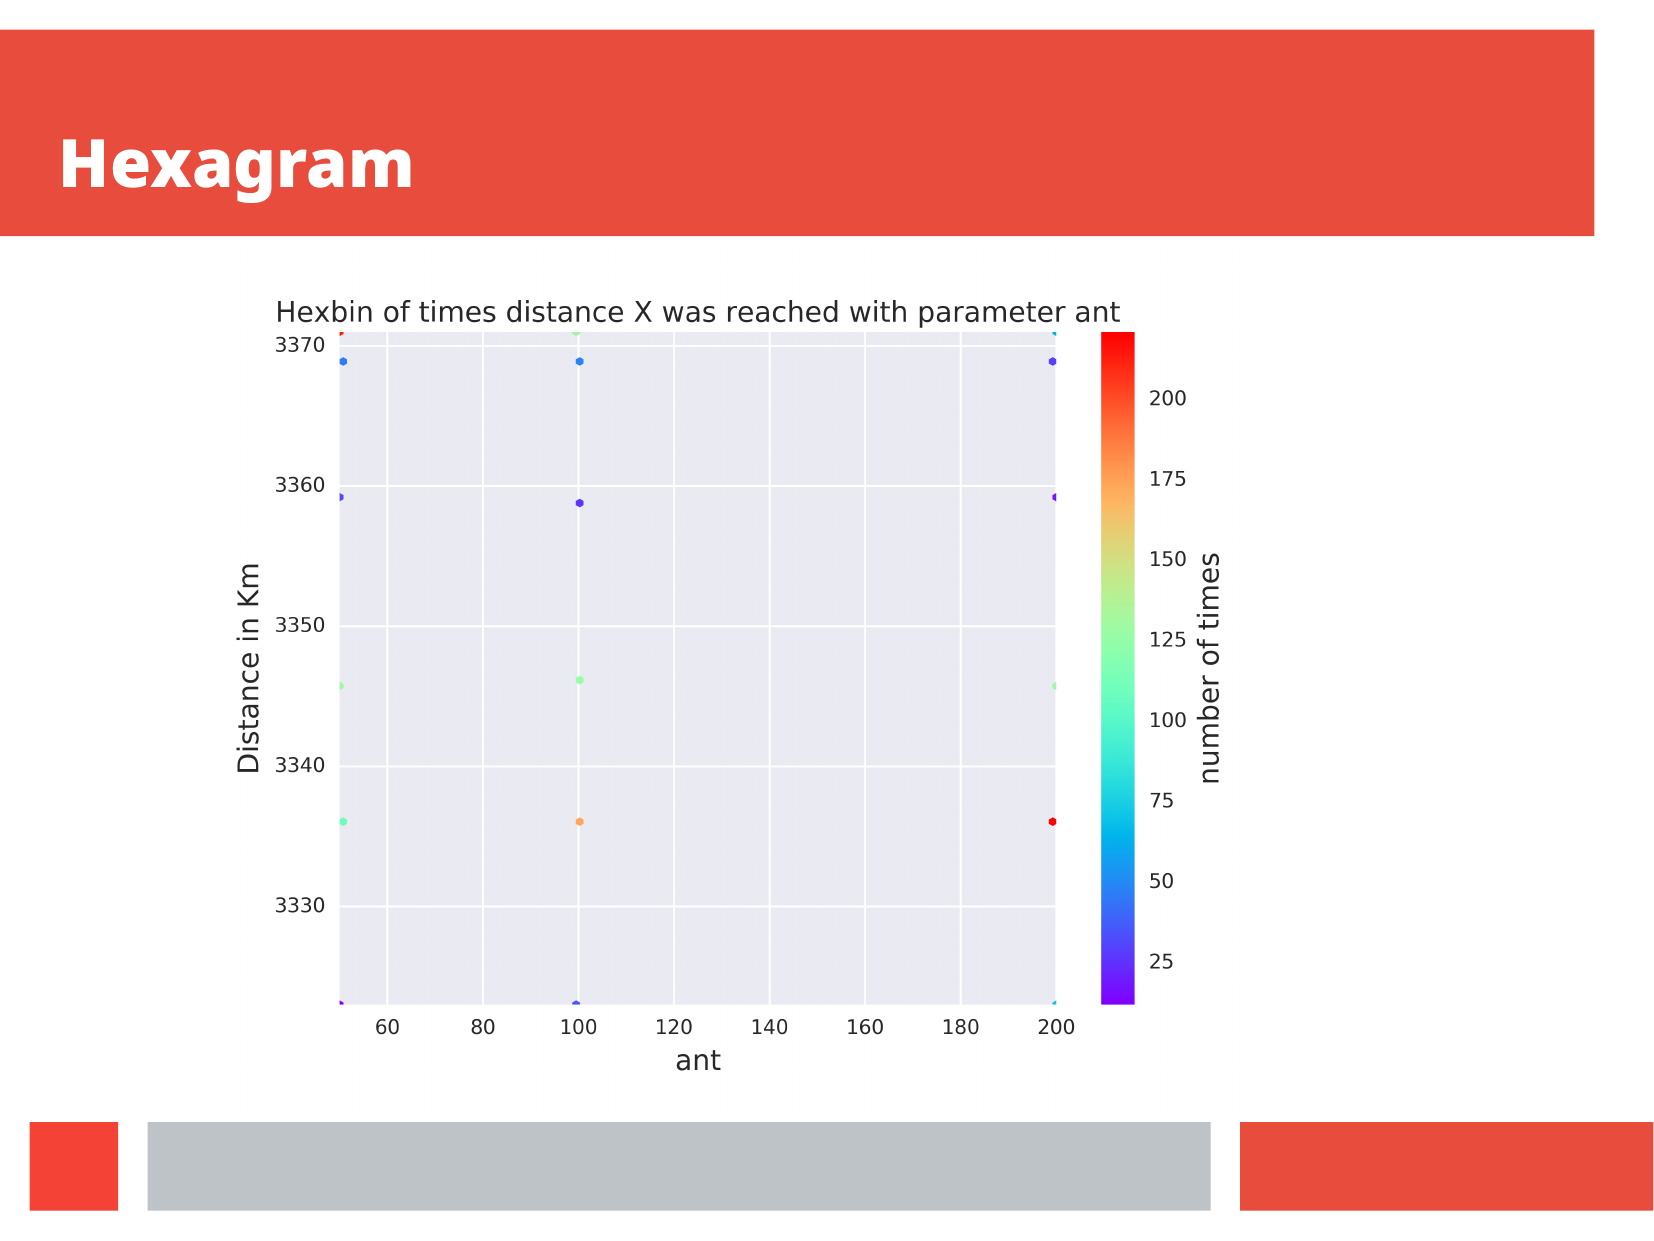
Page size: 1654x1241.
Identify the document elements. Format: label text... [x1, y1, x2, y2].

title Hexagram [59, 59, 1595, 207]
picture [195, 245, 1351, 1113]
